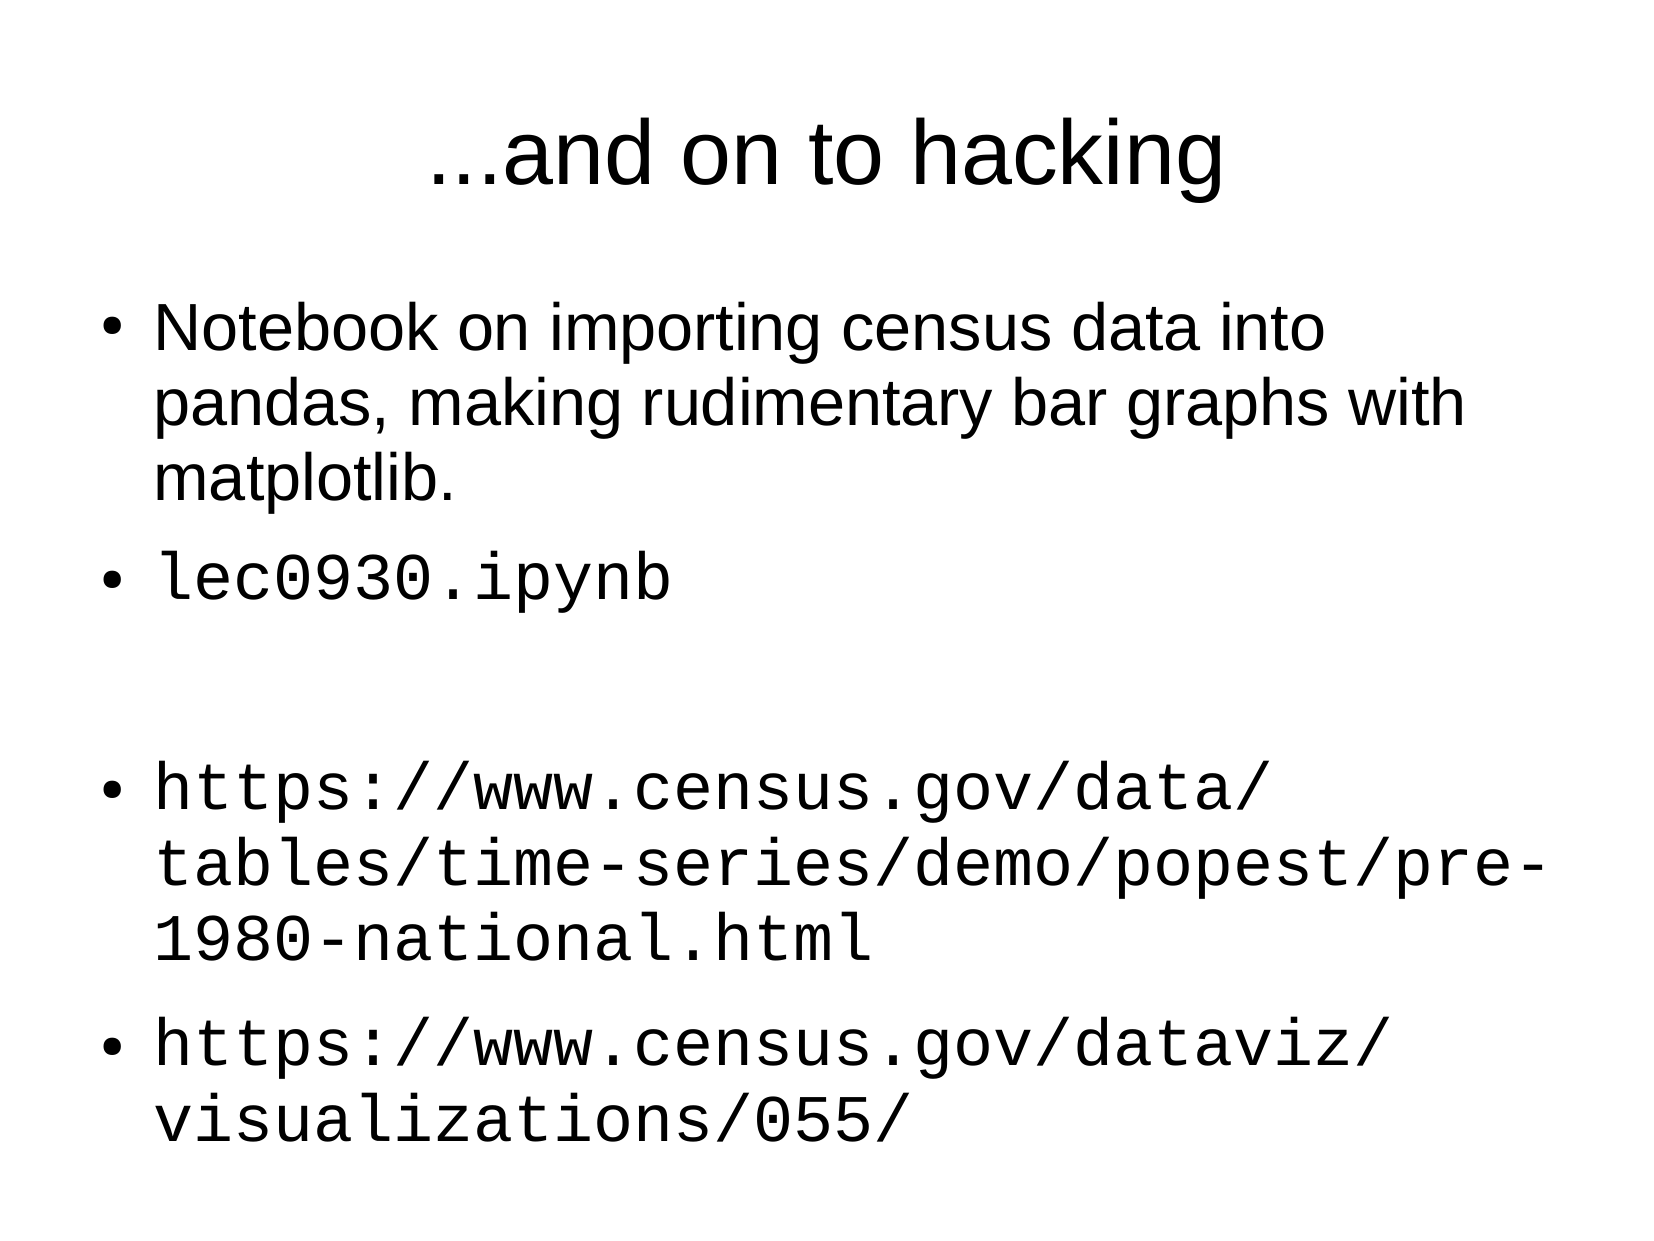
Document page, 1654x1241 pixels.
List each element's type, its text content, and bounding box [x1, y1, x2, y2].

list Notebook on importing census data into pandas, making rudimentary bar graphs with matplotlib. lec0930.ipynb https://www.census.gov/data/tables/time-series/demo/popest/pre-1980-national.html https://www.census.gov/dataviz/visualizations/055/ [82, 290, 1571, 1161]
title ...and on to hacking [82, 49, 1571, 257]
